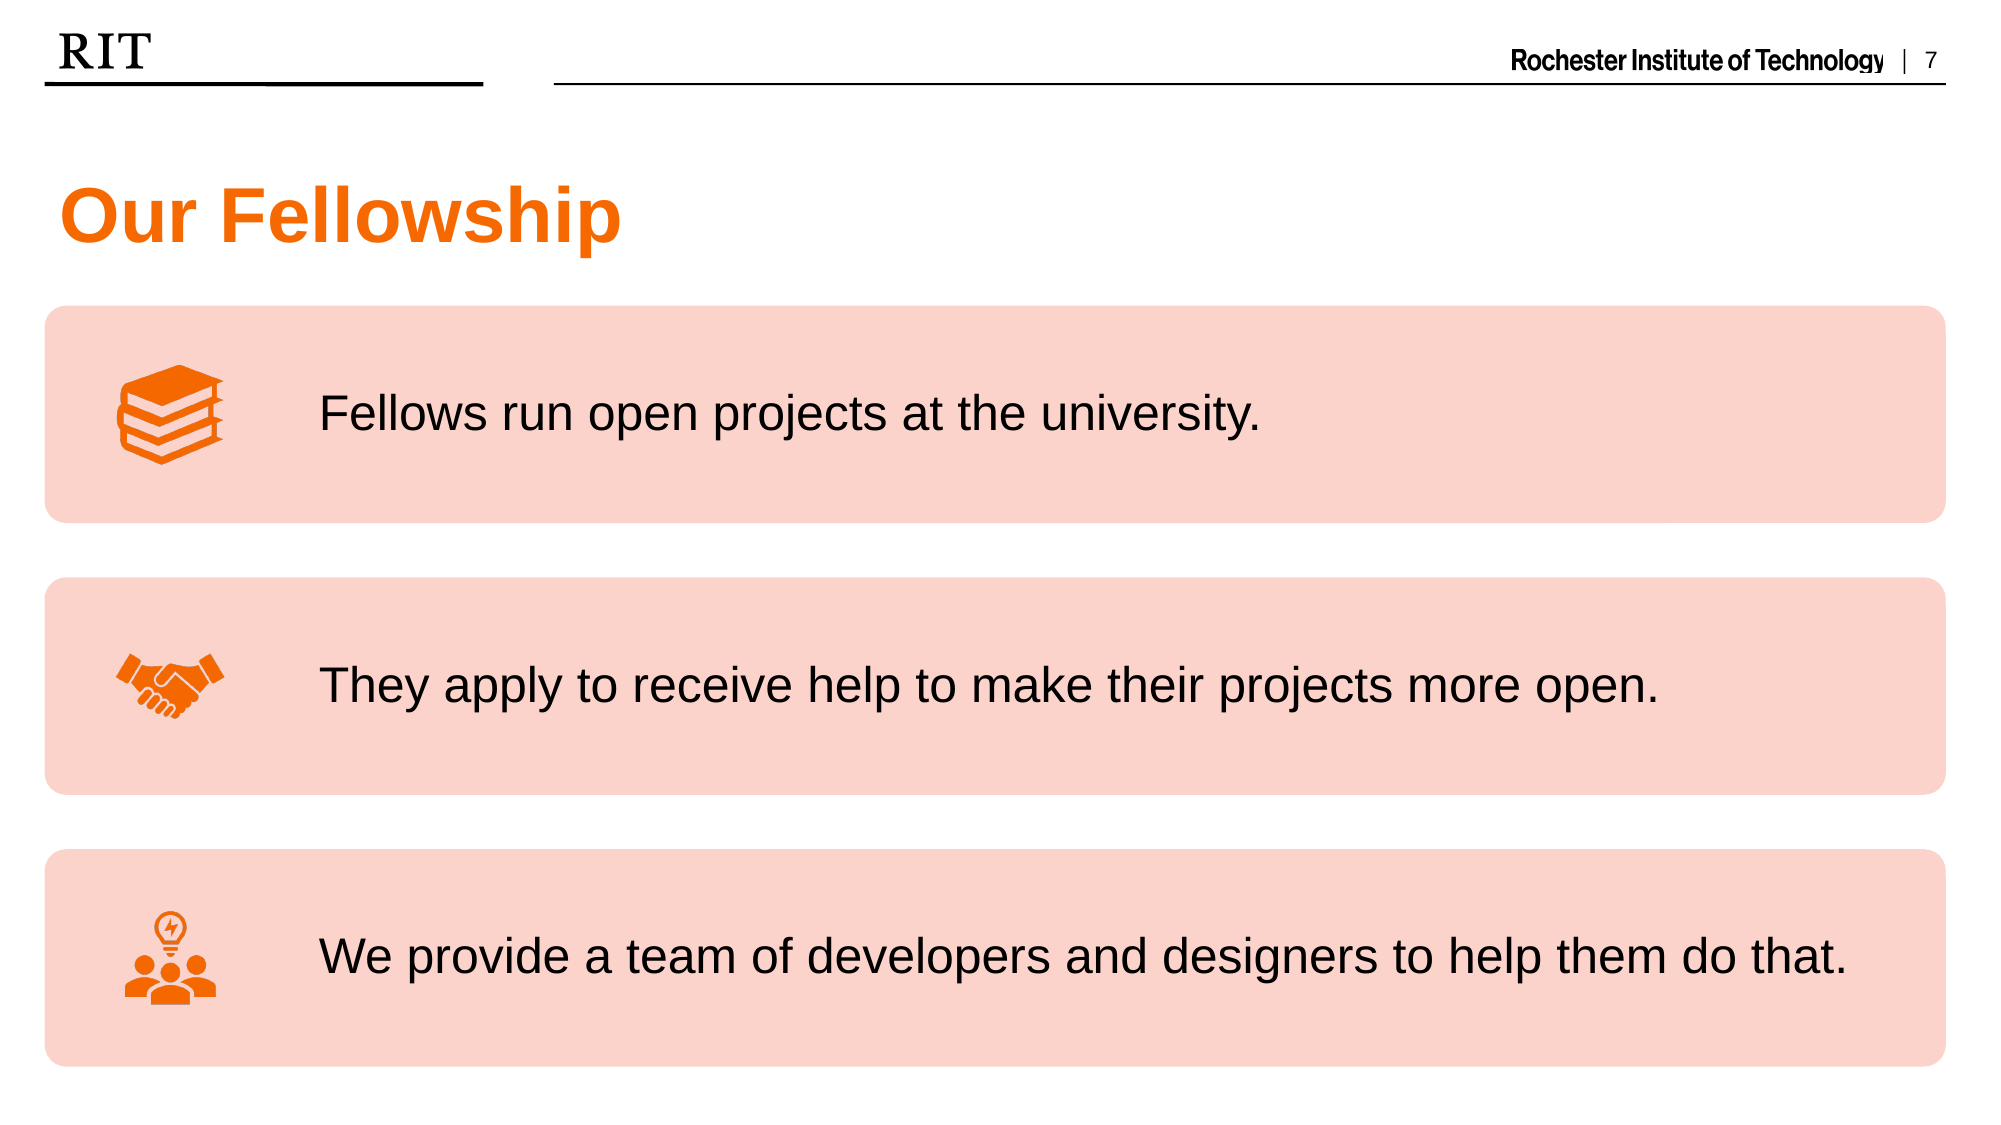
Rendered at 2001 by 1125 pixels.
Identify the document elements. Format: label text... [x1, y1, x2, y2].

text_box [44, 849, 295, 1067]
text_box [44, 577, 295, 795]
text_box Fellows run open projects at the university. [295, 305, 1946, 523]
picture [58, 32, 151, 69]
text_box They apply to receive help to make their projects more open. [295, 577, 1946, 795]
text_box [44, 305, 1668, 524]
text_box We provide a team of developers and designers to help them do that. [295, 849, 1946, 1067]
picture [1512, 49, 1883, 73]
text_box Our Fellowship [44, 157, 1946, 272]
